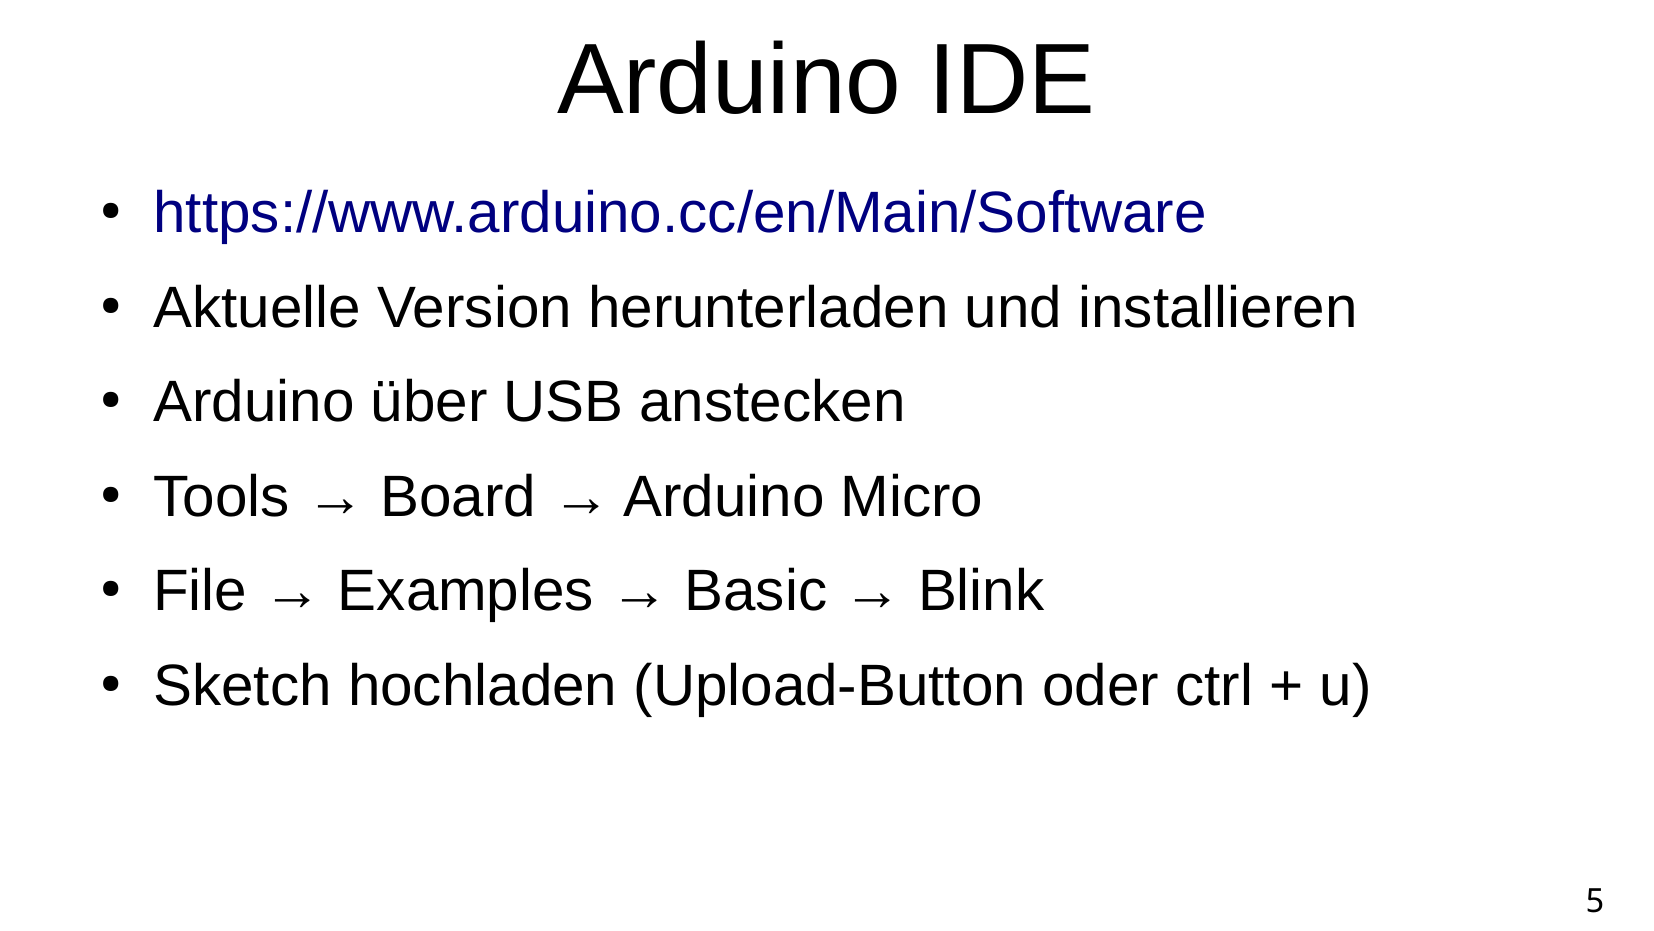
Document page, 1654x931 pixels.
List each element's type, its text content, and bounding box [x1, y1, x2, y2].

list https://www.arduino.cc/en/Main/Software Aktuelle Version herunterladen und installieren Arduino über USB anstecken Tools → Board → Arduino Micro File → Examples → Basic → Blink Sketch hochladen (Upload-Button oder ctrl + u) [82, 180, 1571, 811]
title Arduino IDE [82, 1, 1571, 157]
